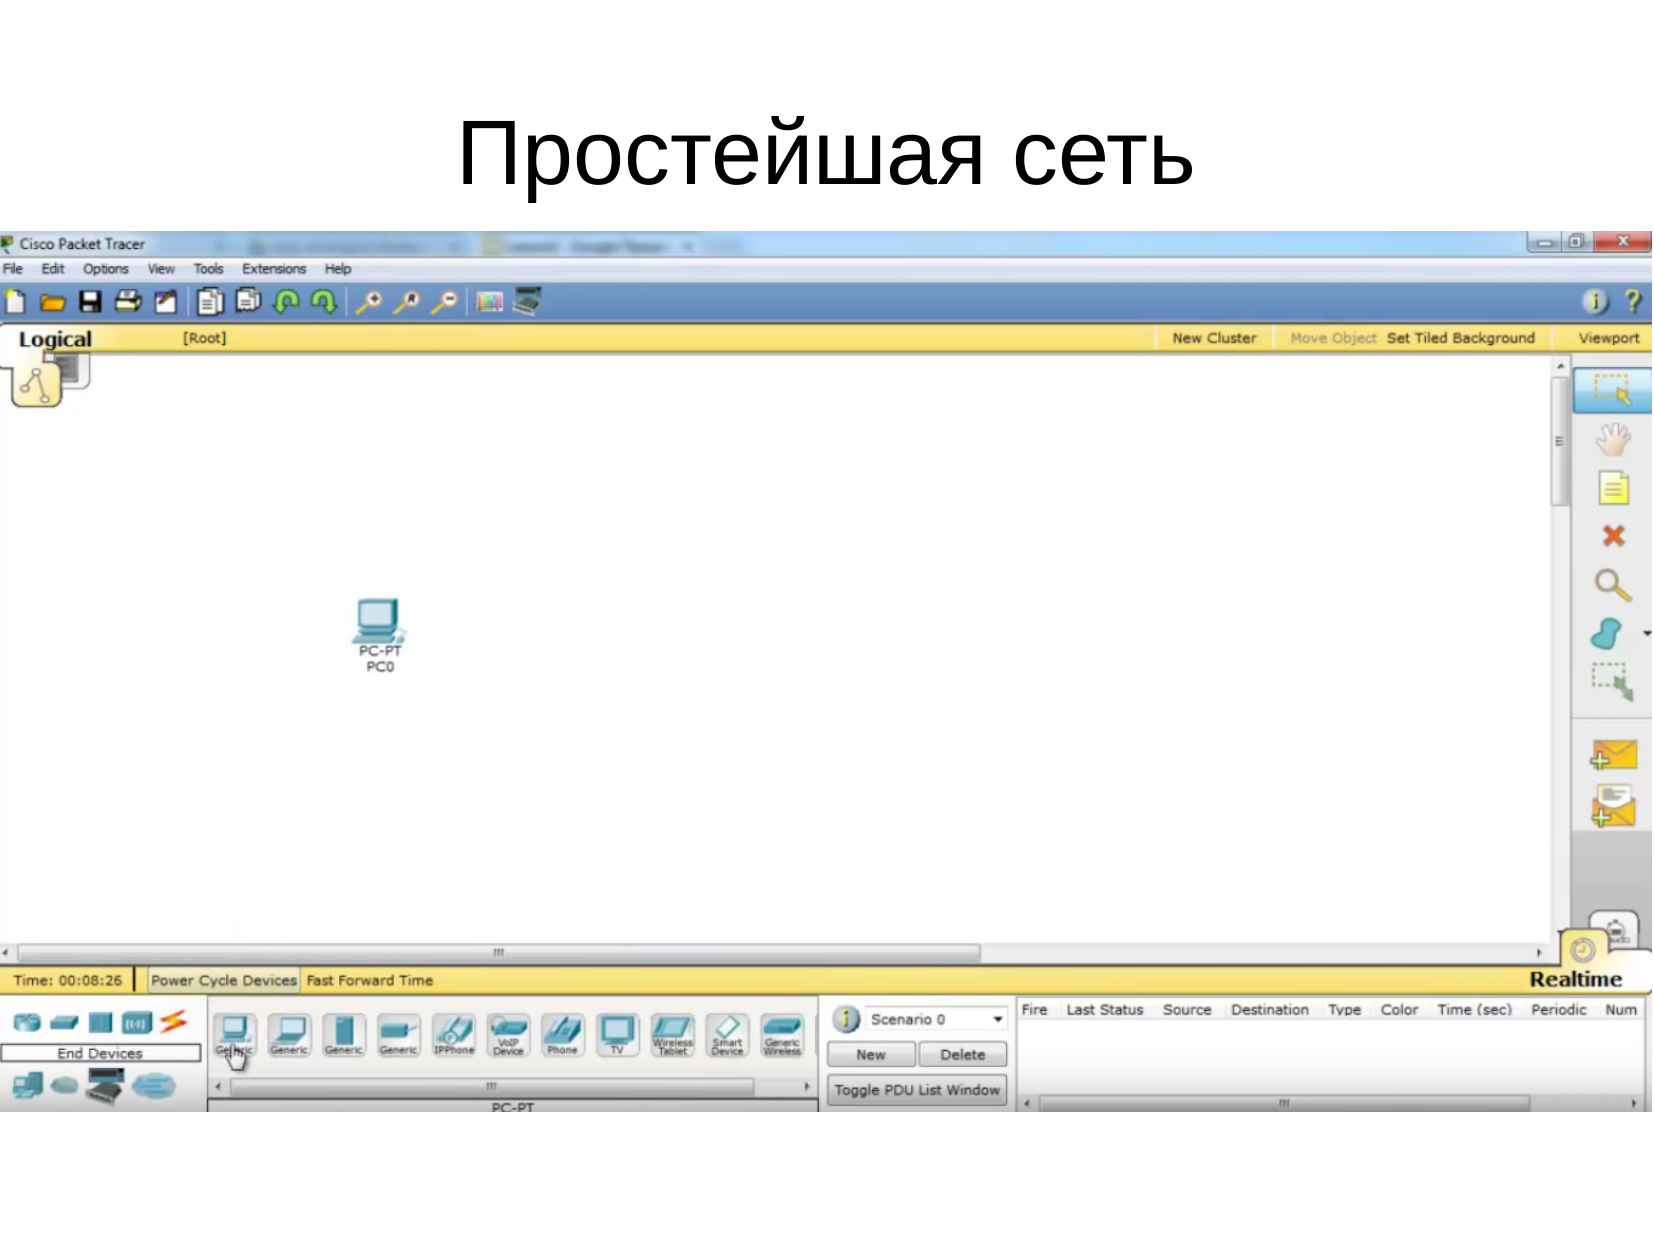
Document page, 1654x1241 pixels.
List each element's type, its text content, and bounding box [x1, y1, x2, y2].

title Простейшая сеть [82, 49, 1571, 231]
picture [0, 231, 1652, 1112]
